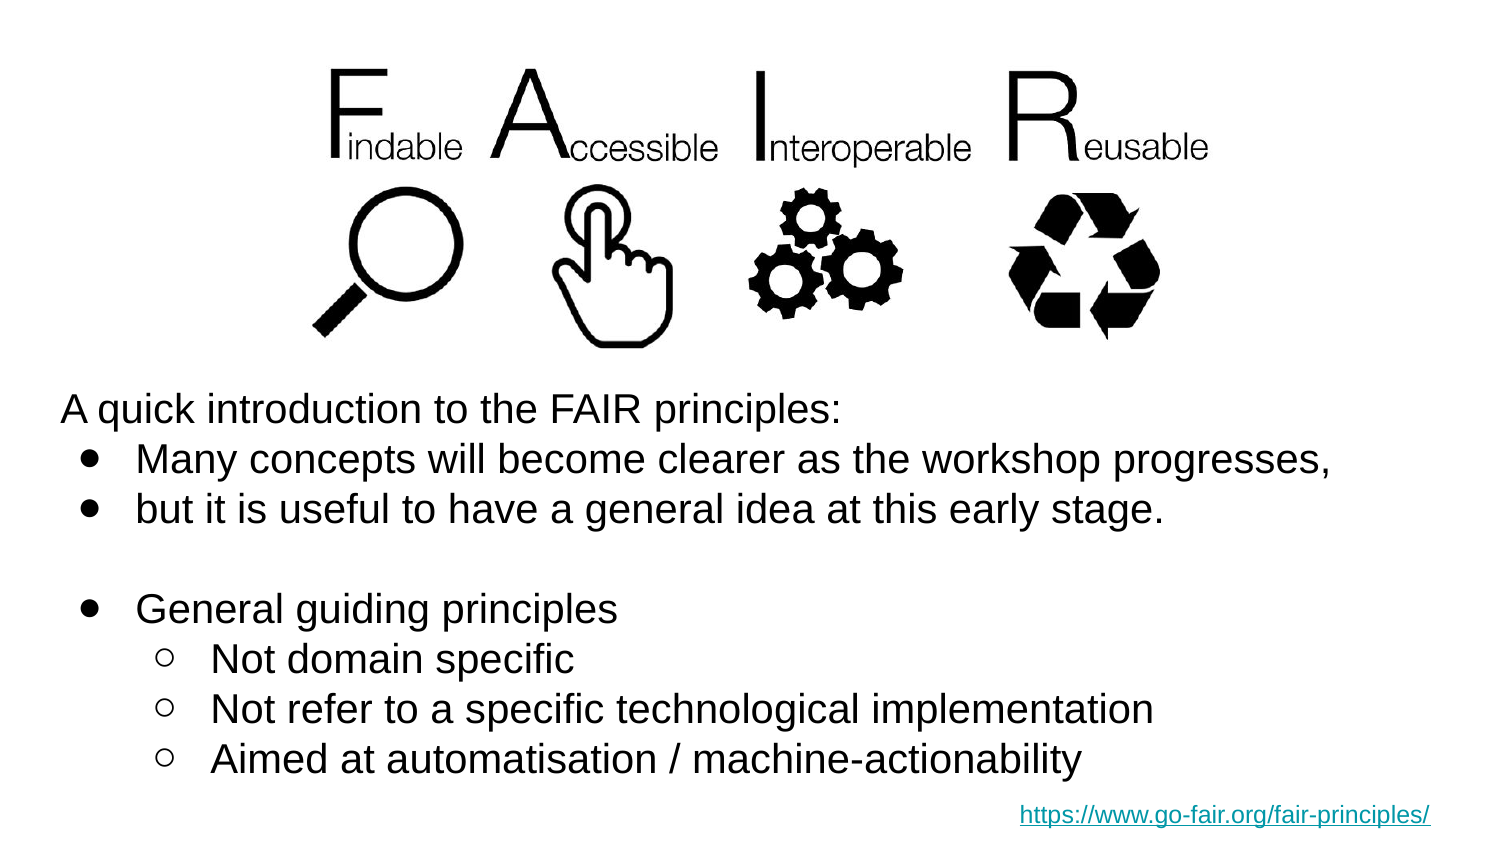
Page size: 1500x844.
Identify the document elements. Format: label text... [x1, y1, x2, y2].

text_box https://www.go-fair.org/fair-principles/ [957, 783, 1500, 844]
picture [268, 45, 1232, 366]
text_box A quick introduction to the FAIR principles: Many concepts will become clearer as the workshop progresses, but it is useful to have a general idea at this early stage. General guiding principles Not domain specific Not refer to a specific technological implementation Aimed at automatisation / machine-actionability [45, 366, 1480, 797]
